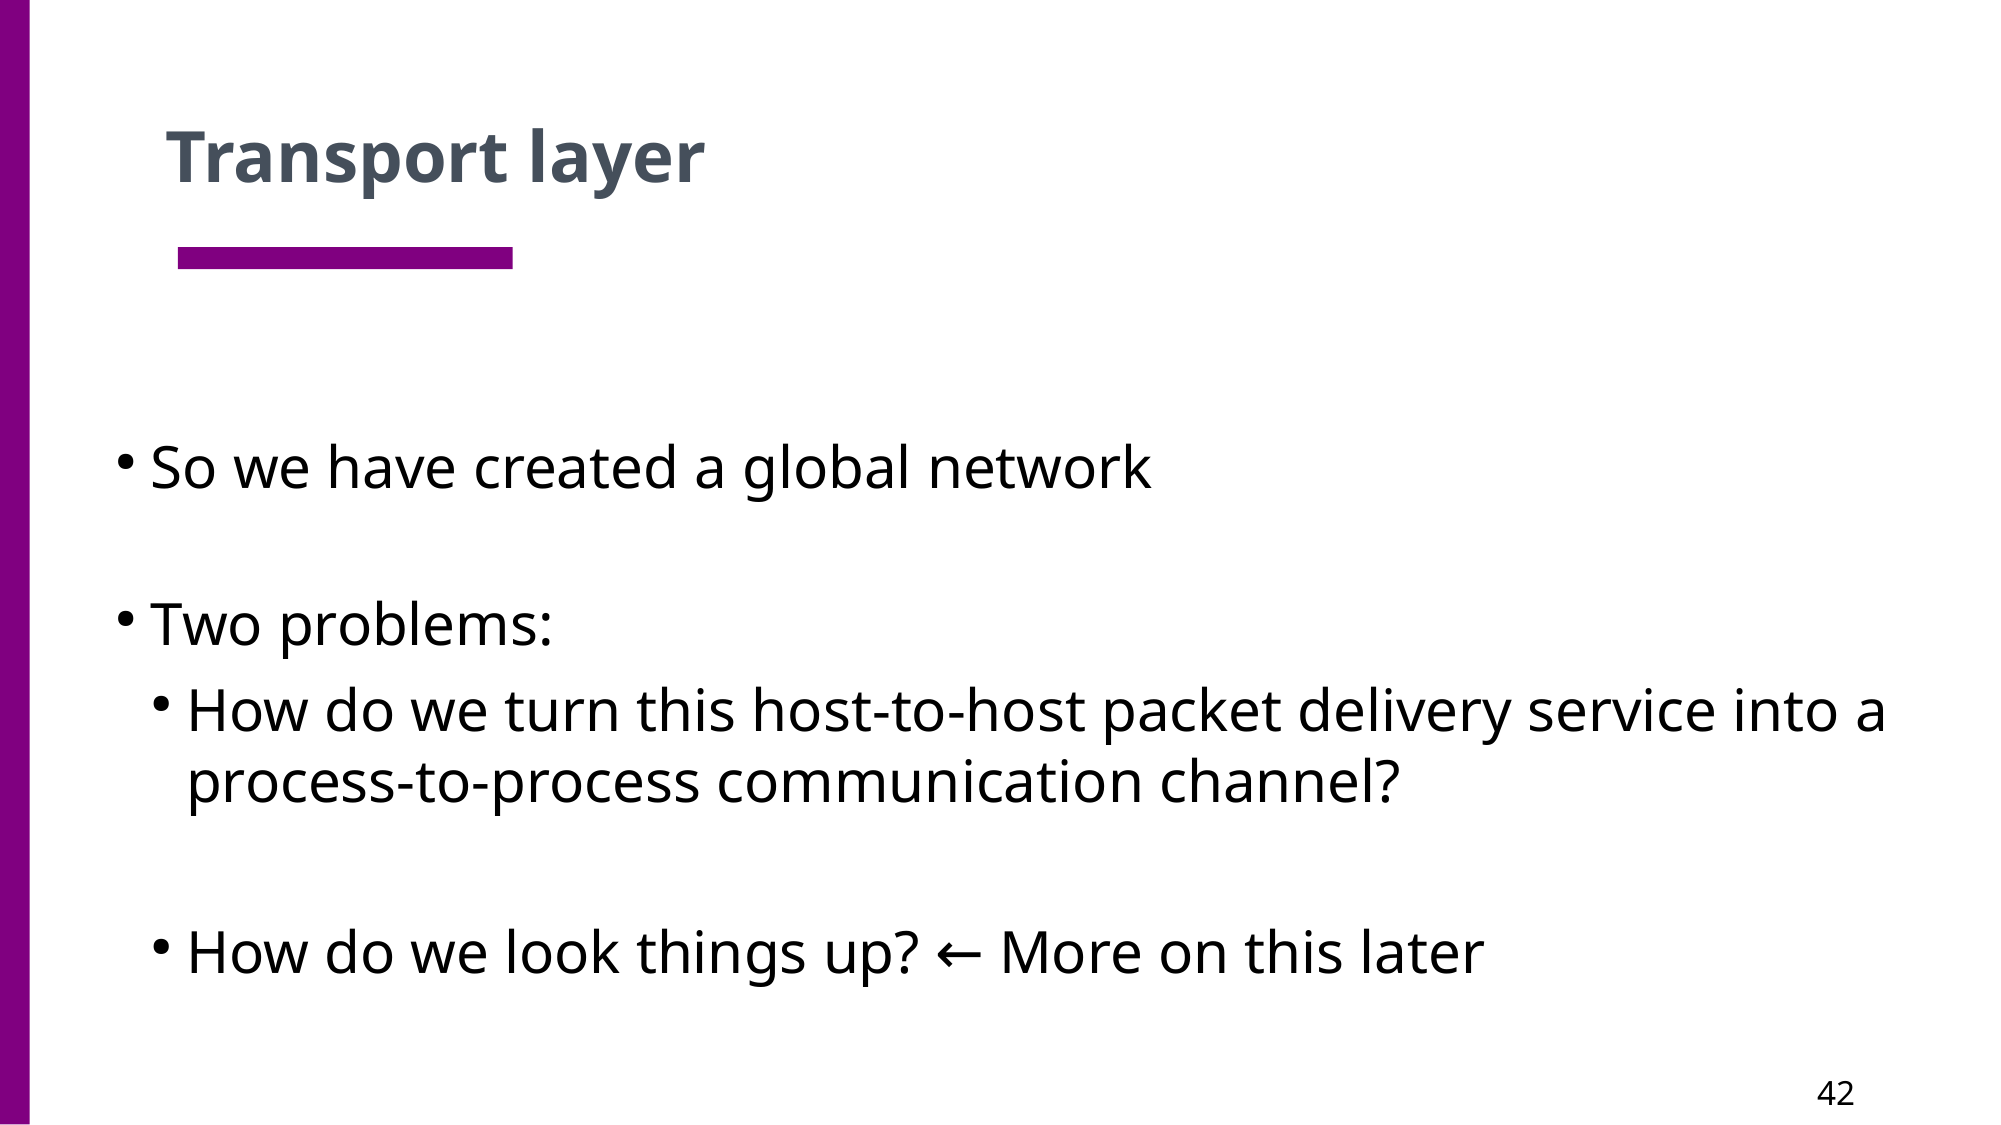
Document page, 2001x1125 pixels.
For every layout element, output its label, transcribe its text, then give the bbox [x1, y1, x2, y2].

text_box Transport layer [151, 0, 1849, 212]
text_box So we have created a global network Two problems: How do we turn this host-to-host packet delivery service into a process-to-process communication channel? How do we look things up? ← More on this later [100, 329, 2000, 912]
